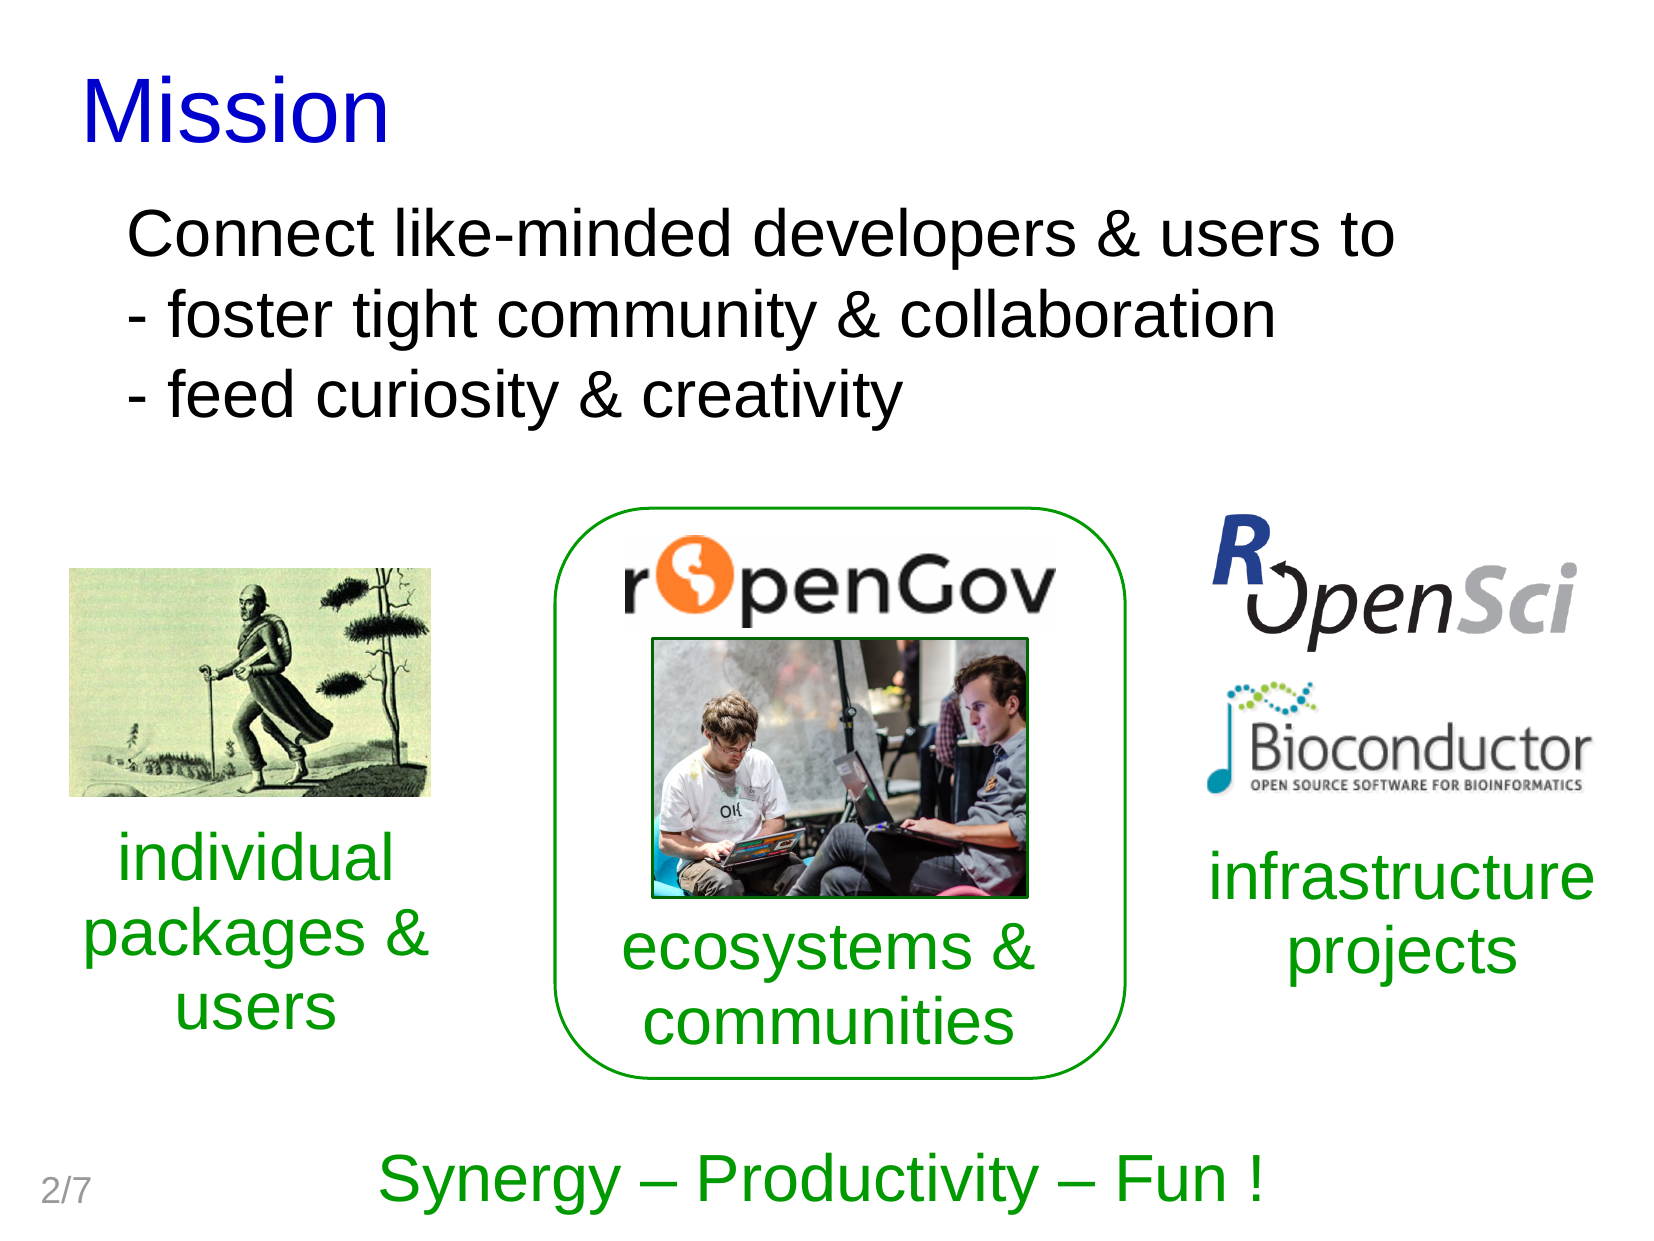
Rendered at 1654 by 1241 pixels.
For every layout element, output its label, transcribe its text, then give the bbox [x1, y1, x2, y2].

picture [1206, 680, 1597, 798]
list Connect like-minded developers & users to - foster tight community & collaboration - feed curiosity & creativity [126, 195, 1544, 526]
text_box infrastructure projects [1191, 839, 1615, 988]
text_box <number>/7 [25, 1162, 258, 1222]
text_box [555, 508, 1126, 1079]
picture [69, 568, 431, 797]
text_box individual packages & users [54, 820, 460, 1044]
picture [1206, 508, 1582, 657]
text_box Synergy – Productivity – Fun ! [54, 1140, 1591, 1216]
title Mission [80, 59, 1569, 162]
